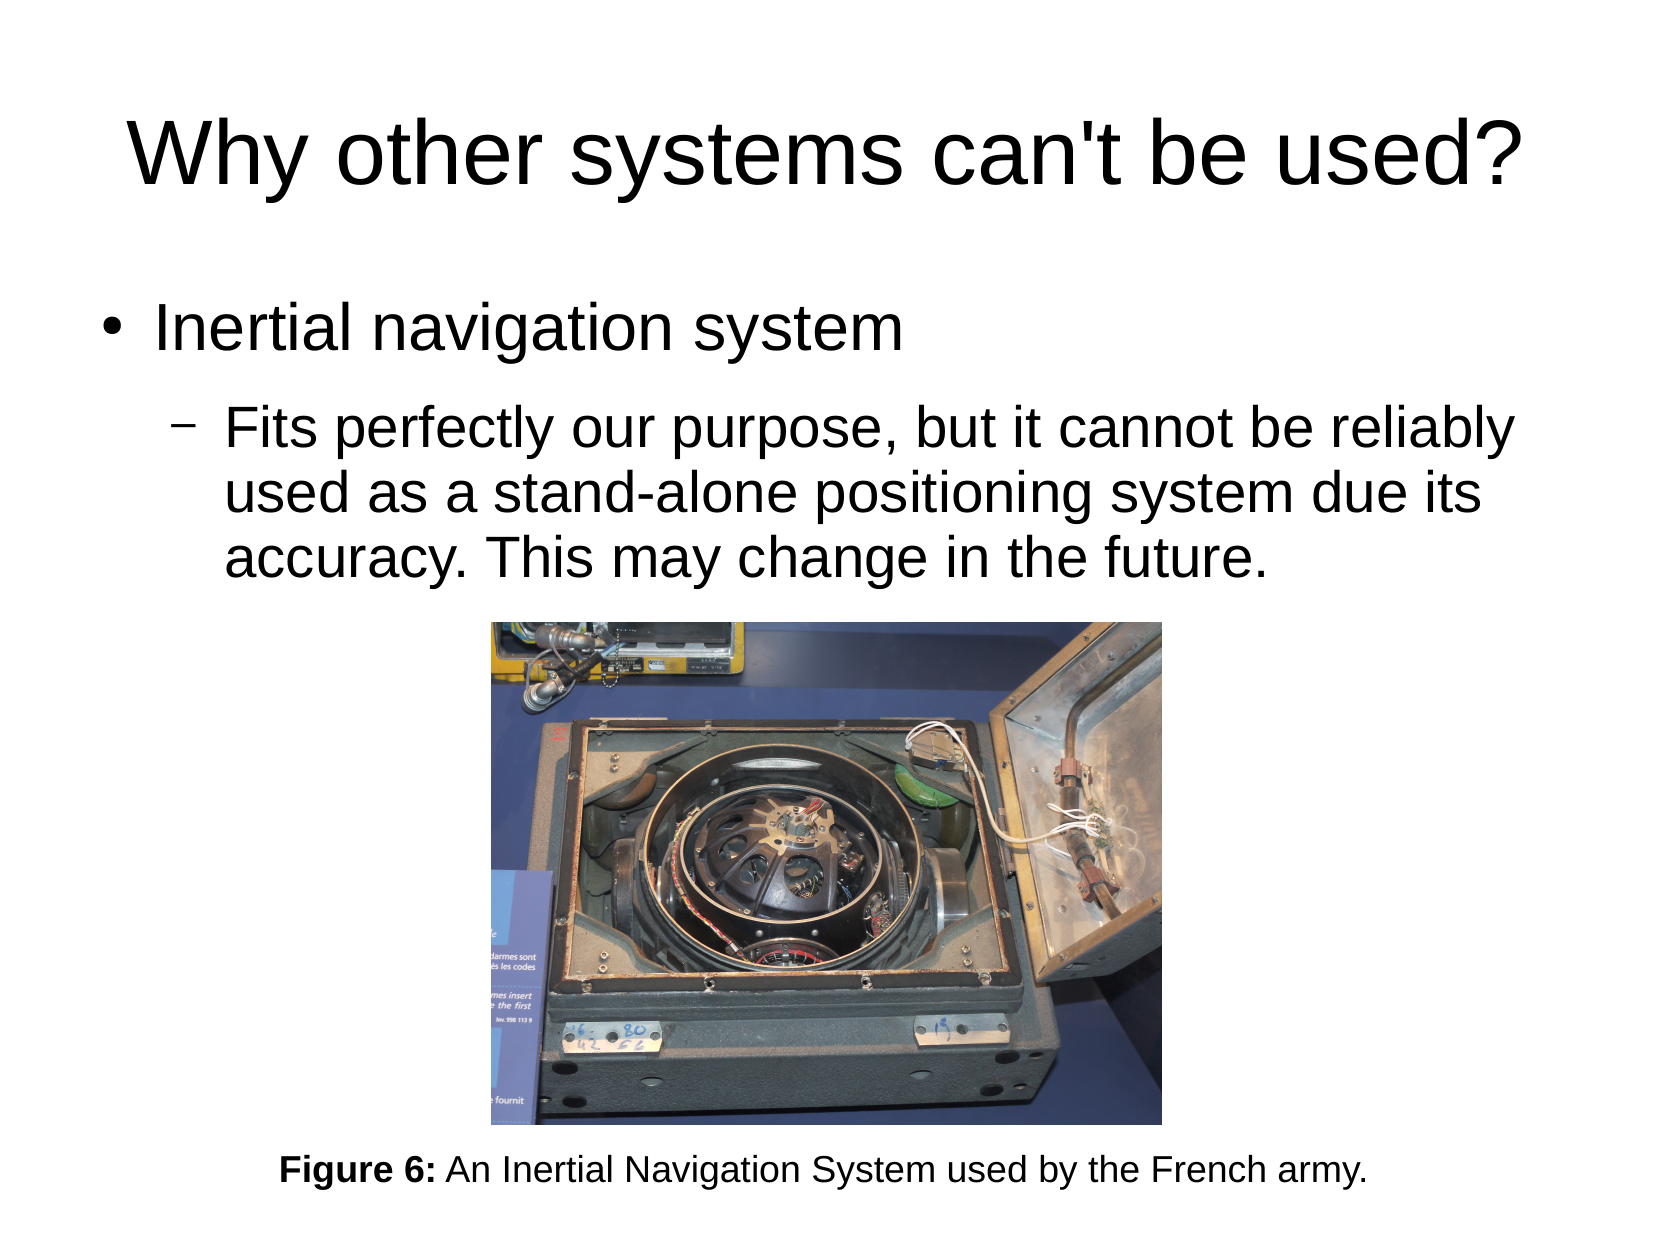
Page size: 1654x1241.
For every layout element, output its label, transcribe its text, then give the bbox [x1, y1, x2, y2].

picture [491, 622, 1162, 1126]
title Why other systems can't be used? [82, 49, 1571, 257]
list Inertial navigation system Fits perfectly our purpose, but it cannot be reliably used as a stand-alone positioning system due its accuracy. This may change in the future. [82, 290, 1571, 1010]
text_box Figure 6: An Inertial Navigation System used by the French army. [264, 1141, 1390, 1201]
